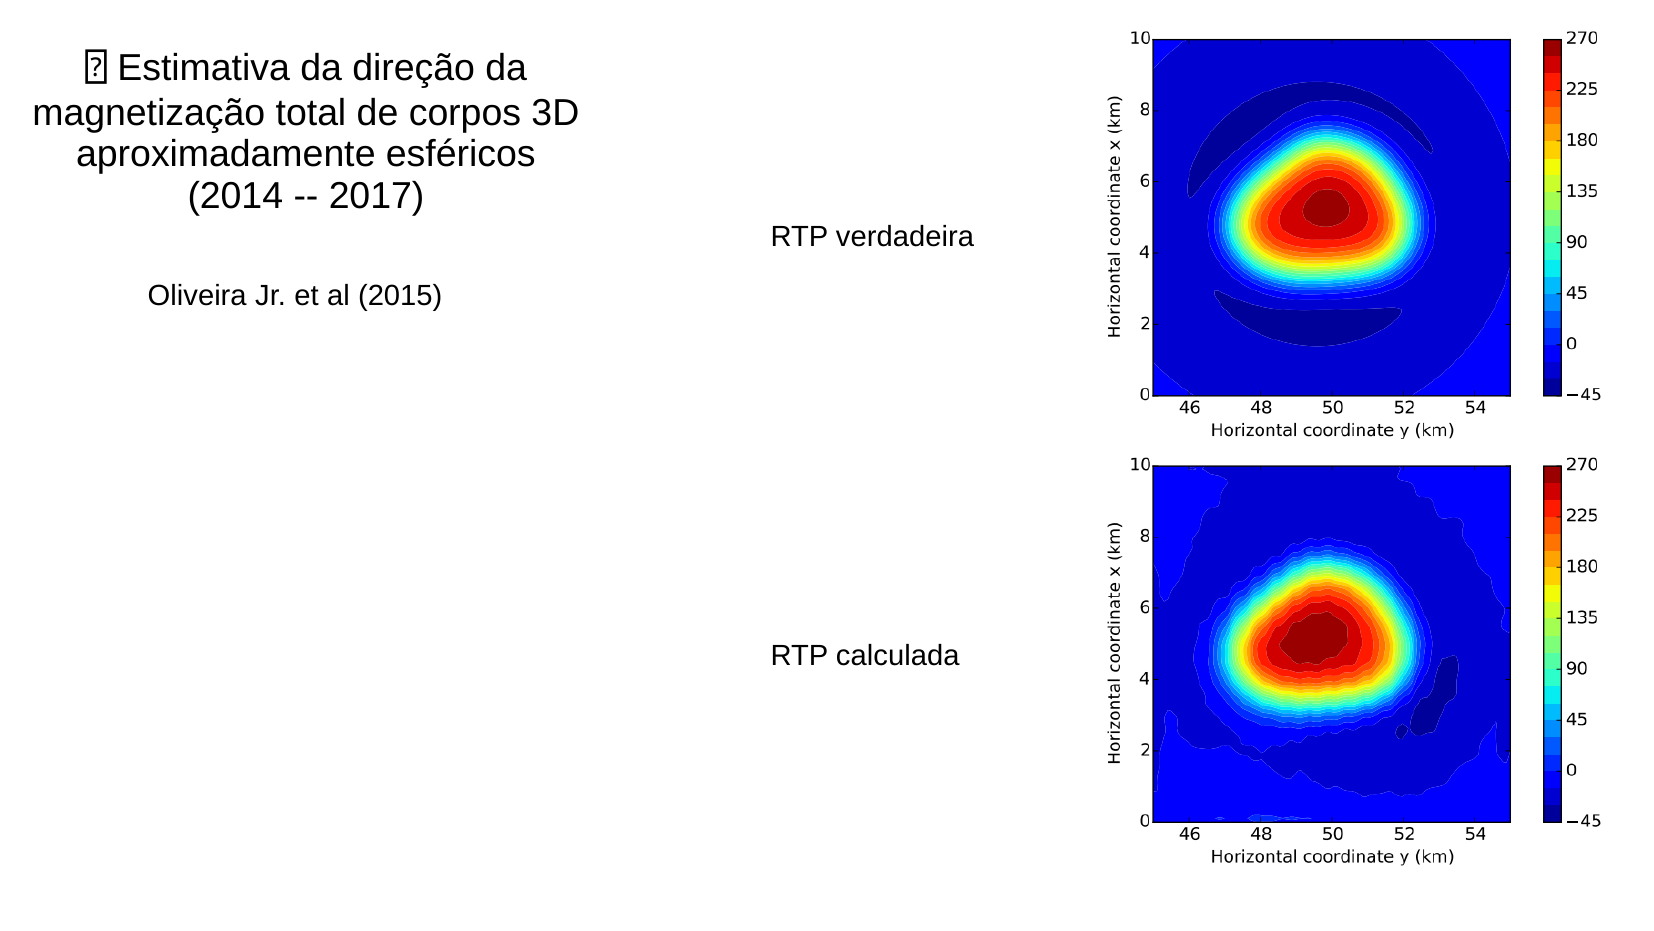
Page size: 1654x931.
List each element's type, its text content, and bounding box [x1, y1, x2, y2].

text_box RTP calculada [755, 631, 1004, 680]
text_box ⍰ Estimativa da direção da magnetização total de corpos 3D aproximadamente esféricos (2014 -- 2017) [17, 32, 603, 258]
picture [1098, 22, 1607, 875]
text_box RTP verdadeira [755, 212, 1004, 261]
text_box Oliveira Jr. et al (2015) [47, 271, 544, 320]
